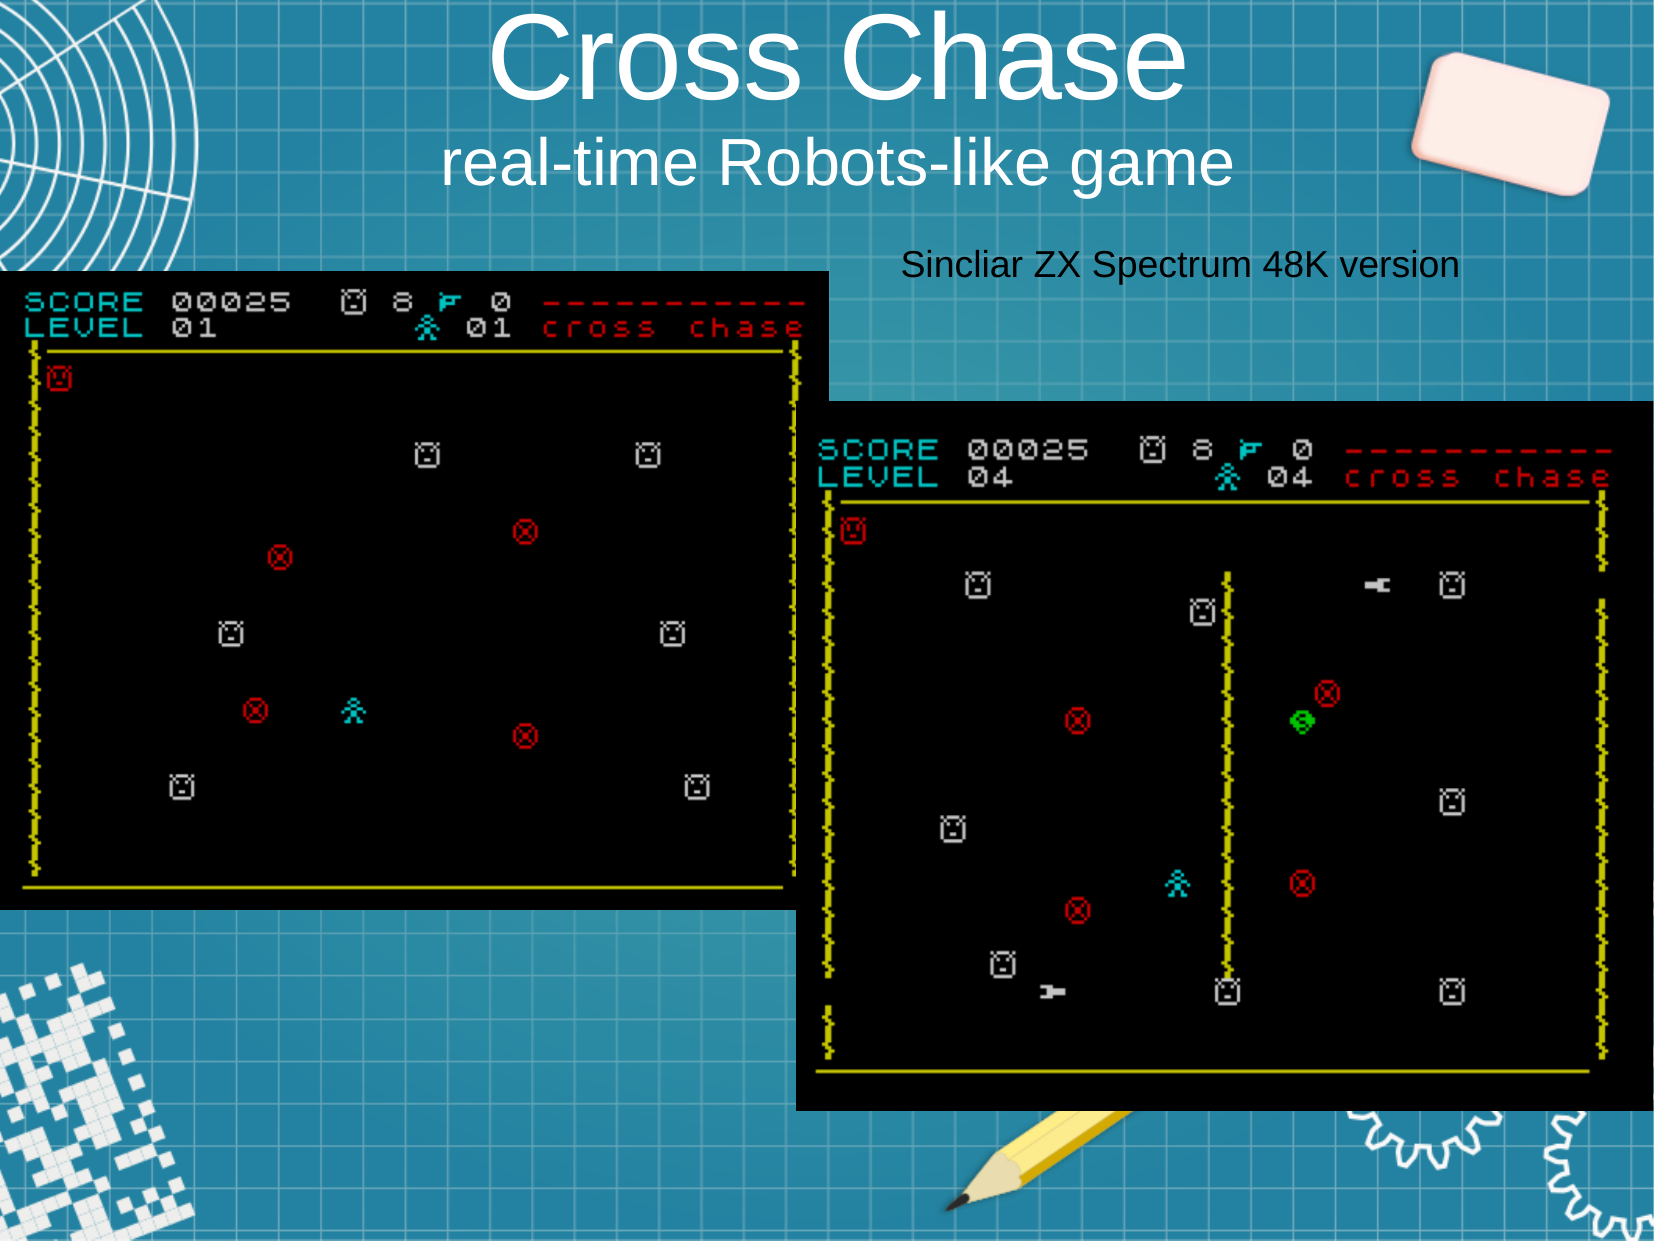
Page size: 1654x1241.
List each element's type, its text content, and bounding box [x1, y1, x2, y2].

picture [0, 0, 1654, 1241]
text_box Sincliar ZX Spectrum 48K version [885, 236, 1501, 294]
title Cross Chase real-time Robots-like game [94, 0, 1583, 237]
